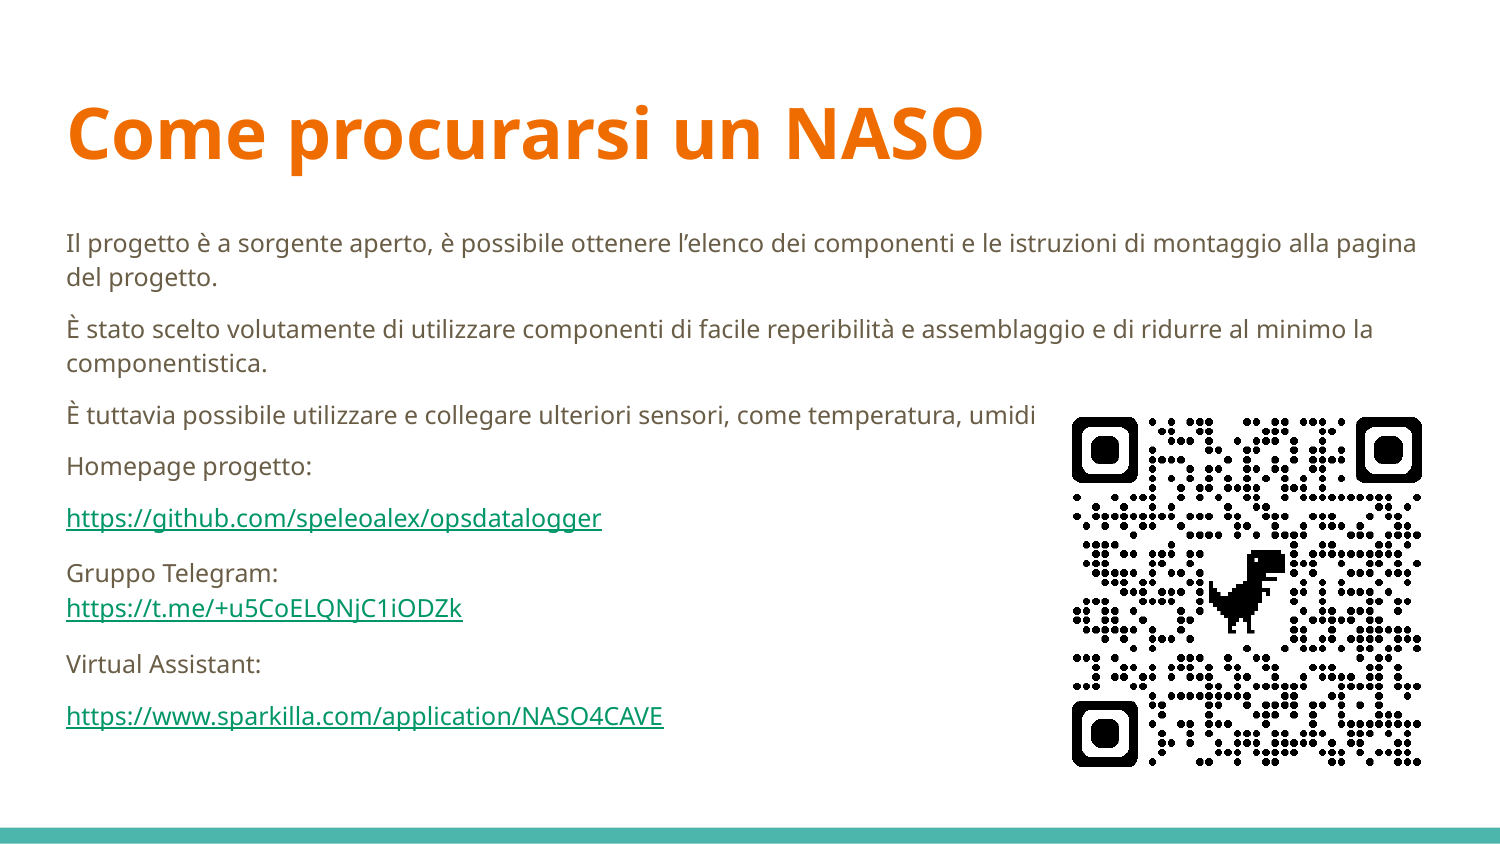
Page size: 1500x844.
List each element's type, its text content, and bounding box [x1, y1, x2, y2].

picture [1034, 379, 1459, 804]
list Il progetto è a sorgente aperto, è possibile ottenere l’elenco dei componenti e le istruzioni di montaggio alla pagina del progetto. È stato scelto volutamente di utilizzare componenti di facile reperibilità e assemblaggio e di ridurre al minimo la componentistica. È tuttavia possibile utilizzare e collegare ulteriori sensori, come temperatura, umidità, anemometri. Homepage progetto: https://github.com/speleoalex/opsdatalogger Gruppo Telegram: https://t.me/+u5CoELQNjC1iODZk Virtual Assistant: https://www.sparkilla.com/application/NASO4CAVE [51, 207, 1449, 750]
title Come procurarsi un NASO [51, 72, 1449, 189]
